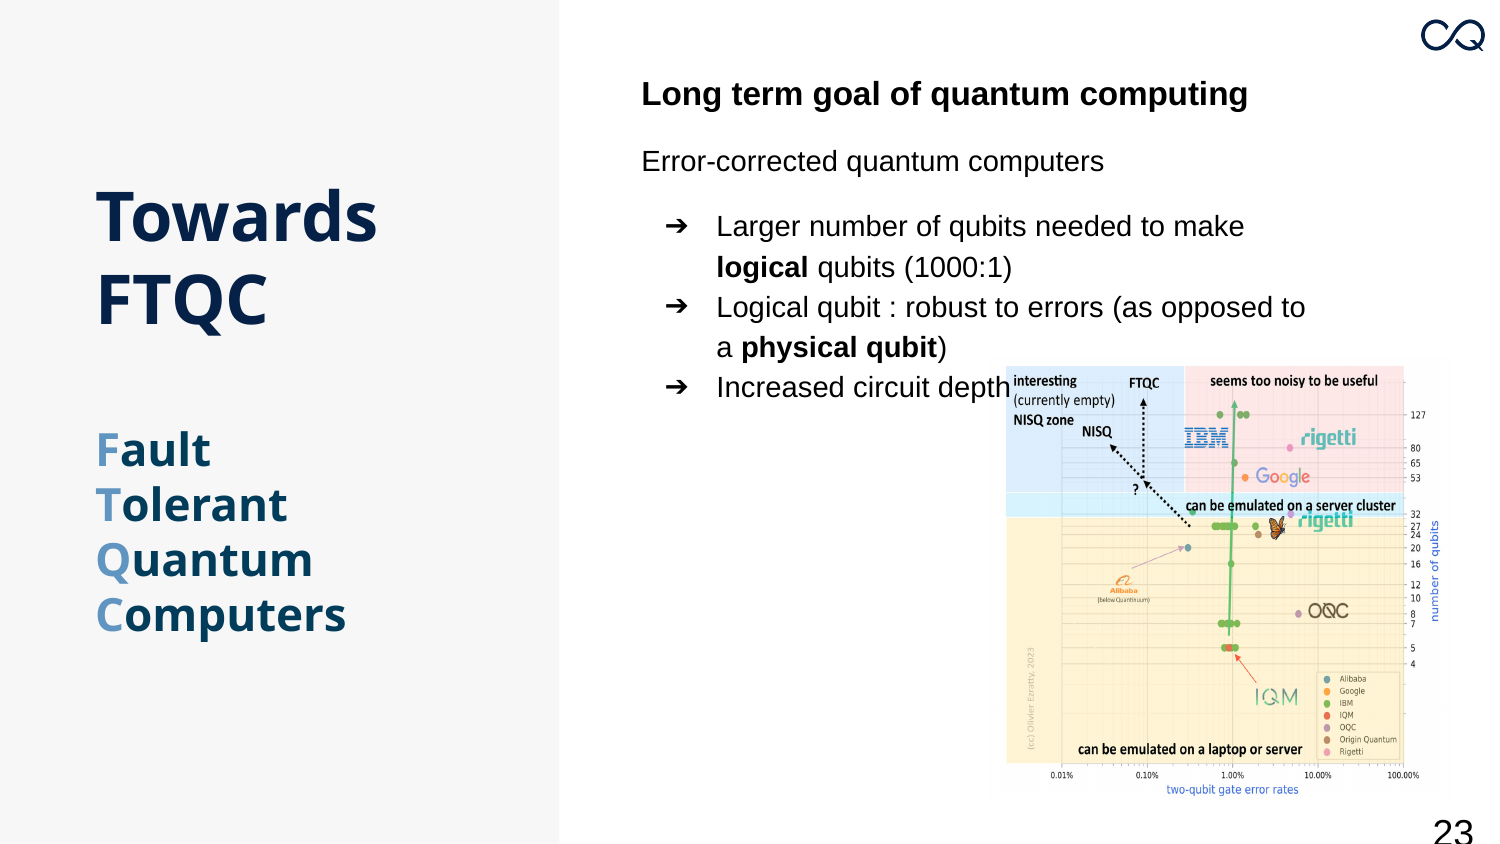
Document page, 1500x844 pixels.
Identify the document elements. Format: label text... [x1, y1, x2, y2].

picture [987, 356, 1453, 799]
picture [1421, 19, 1485, 51]
text_box Long term goal of quantum computing Error-corrected quantum computers Larger number of qubits needed to make logical qubits (1000:1) Logical qubit : robust to errors (as opposed to a physical qubit) Increased circuit depth [626, 51, 1339, 422]
title Towards FTQC Fault Tolerant Quantum Computers [79, 157, 550, 694]
